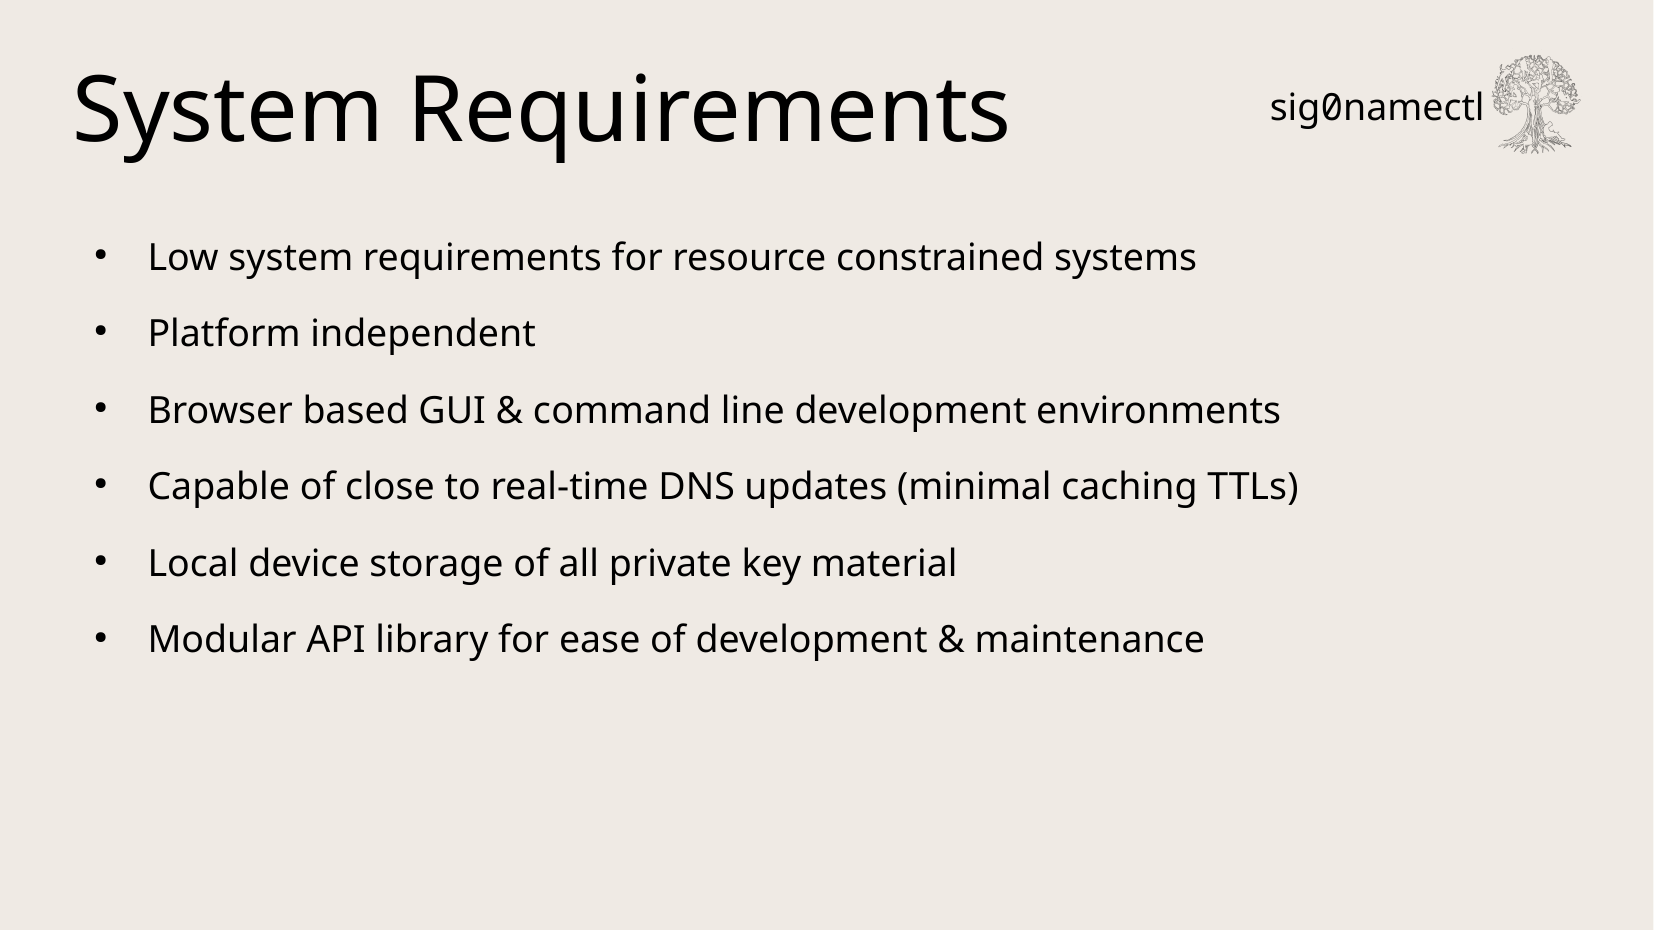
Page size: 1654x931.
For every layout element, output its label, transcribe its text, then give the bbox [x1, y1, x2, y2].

title System Requirements [72, 46, 1562, 166]
title sig0namectl [1269, 56, 1485, 156]
picture [1489, 47, 1582, 160]
list Low system requirements for resource constrained systems Platform independent Browser based GUI & command line development environments Capable of close to real-time DNS updates (minimal caching TTLs) Local device storage of all private key material Modular API library for ease of development & maintenance [76, 230, 1563, 814]
